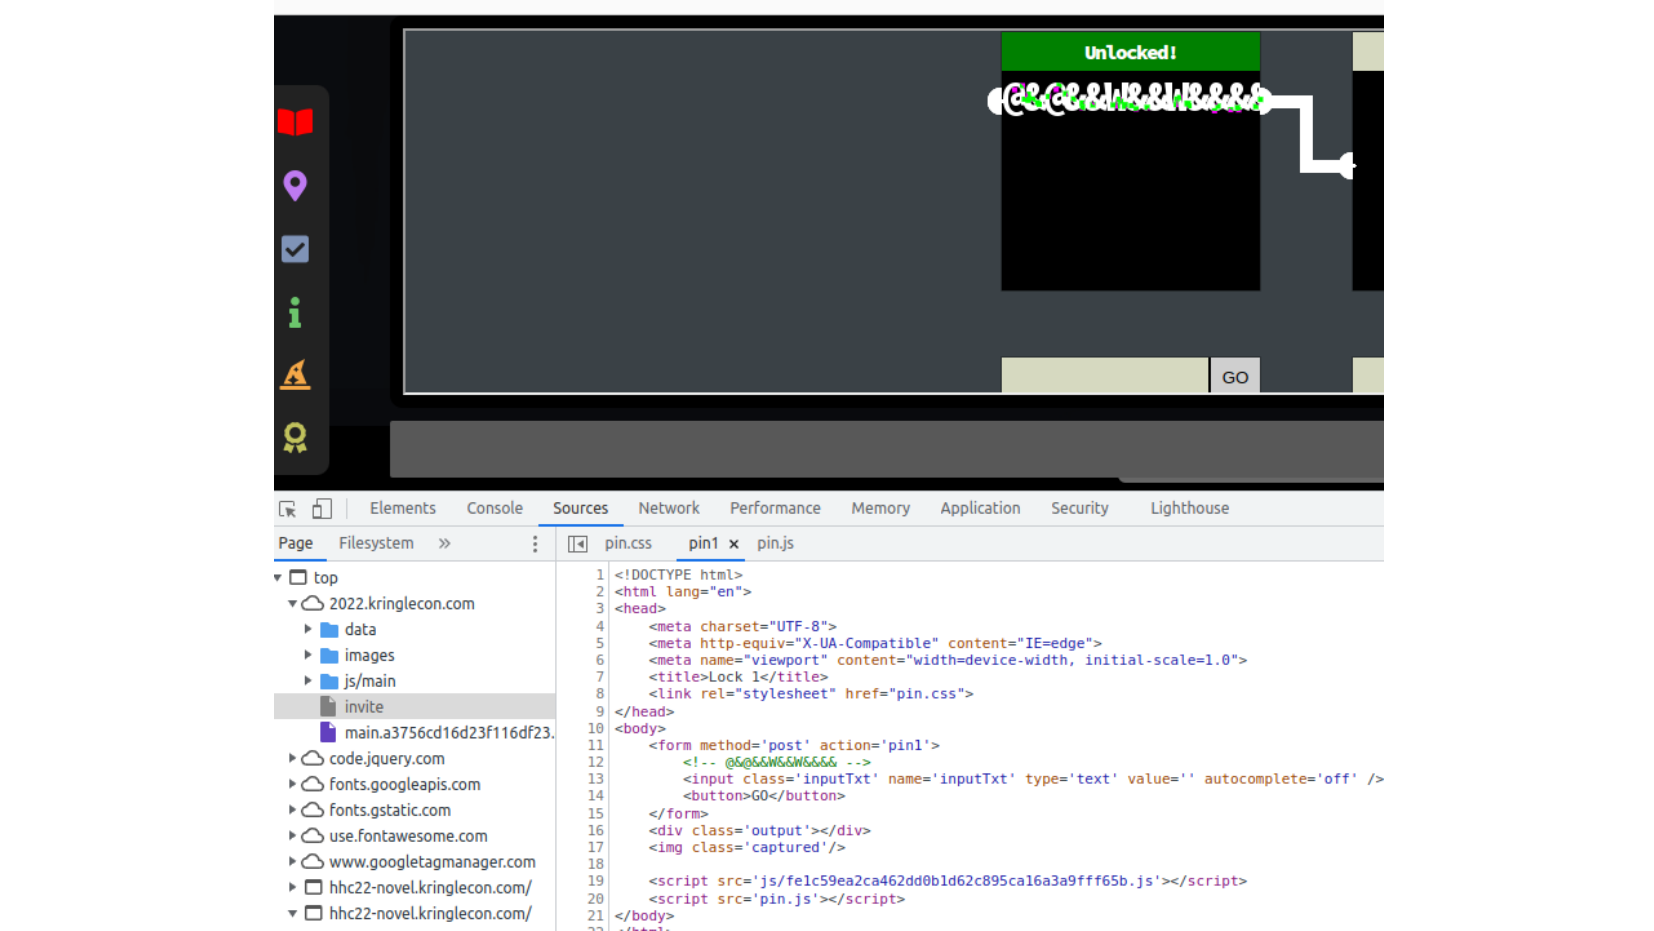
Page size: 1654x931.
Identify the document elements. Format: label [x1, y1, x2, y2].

picture [274, 0, 1384, 931]
